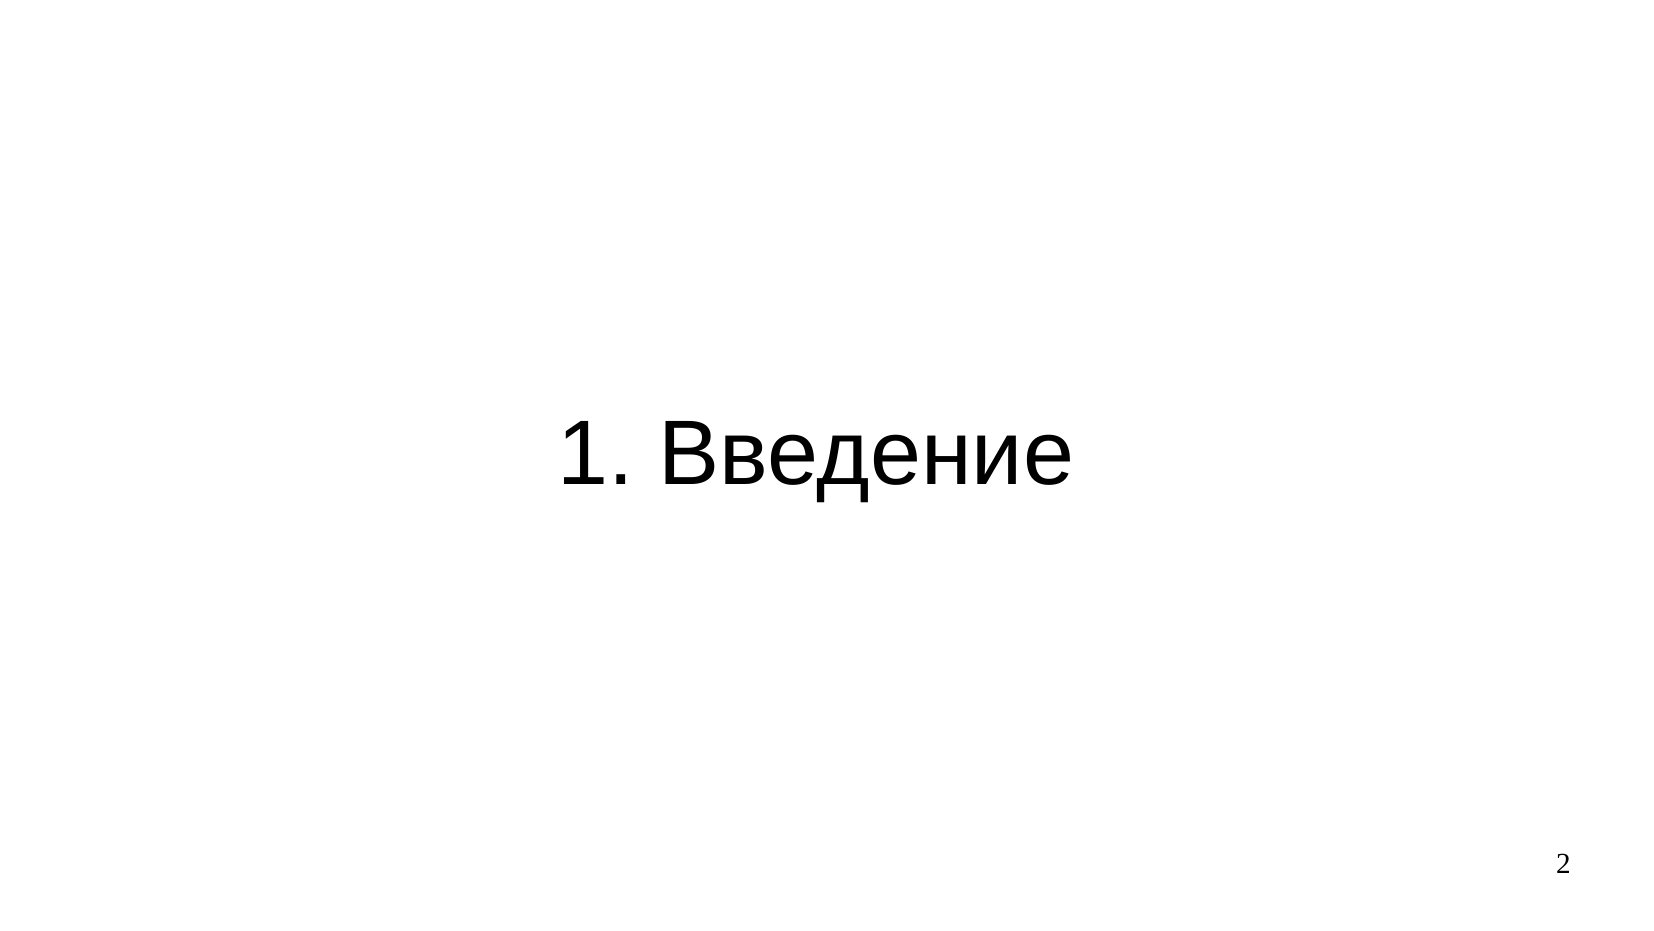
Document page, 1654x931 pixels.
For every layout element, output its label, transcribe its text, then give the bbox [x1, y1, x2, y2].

title 1. Введение [71, 375, 1561, 531]
